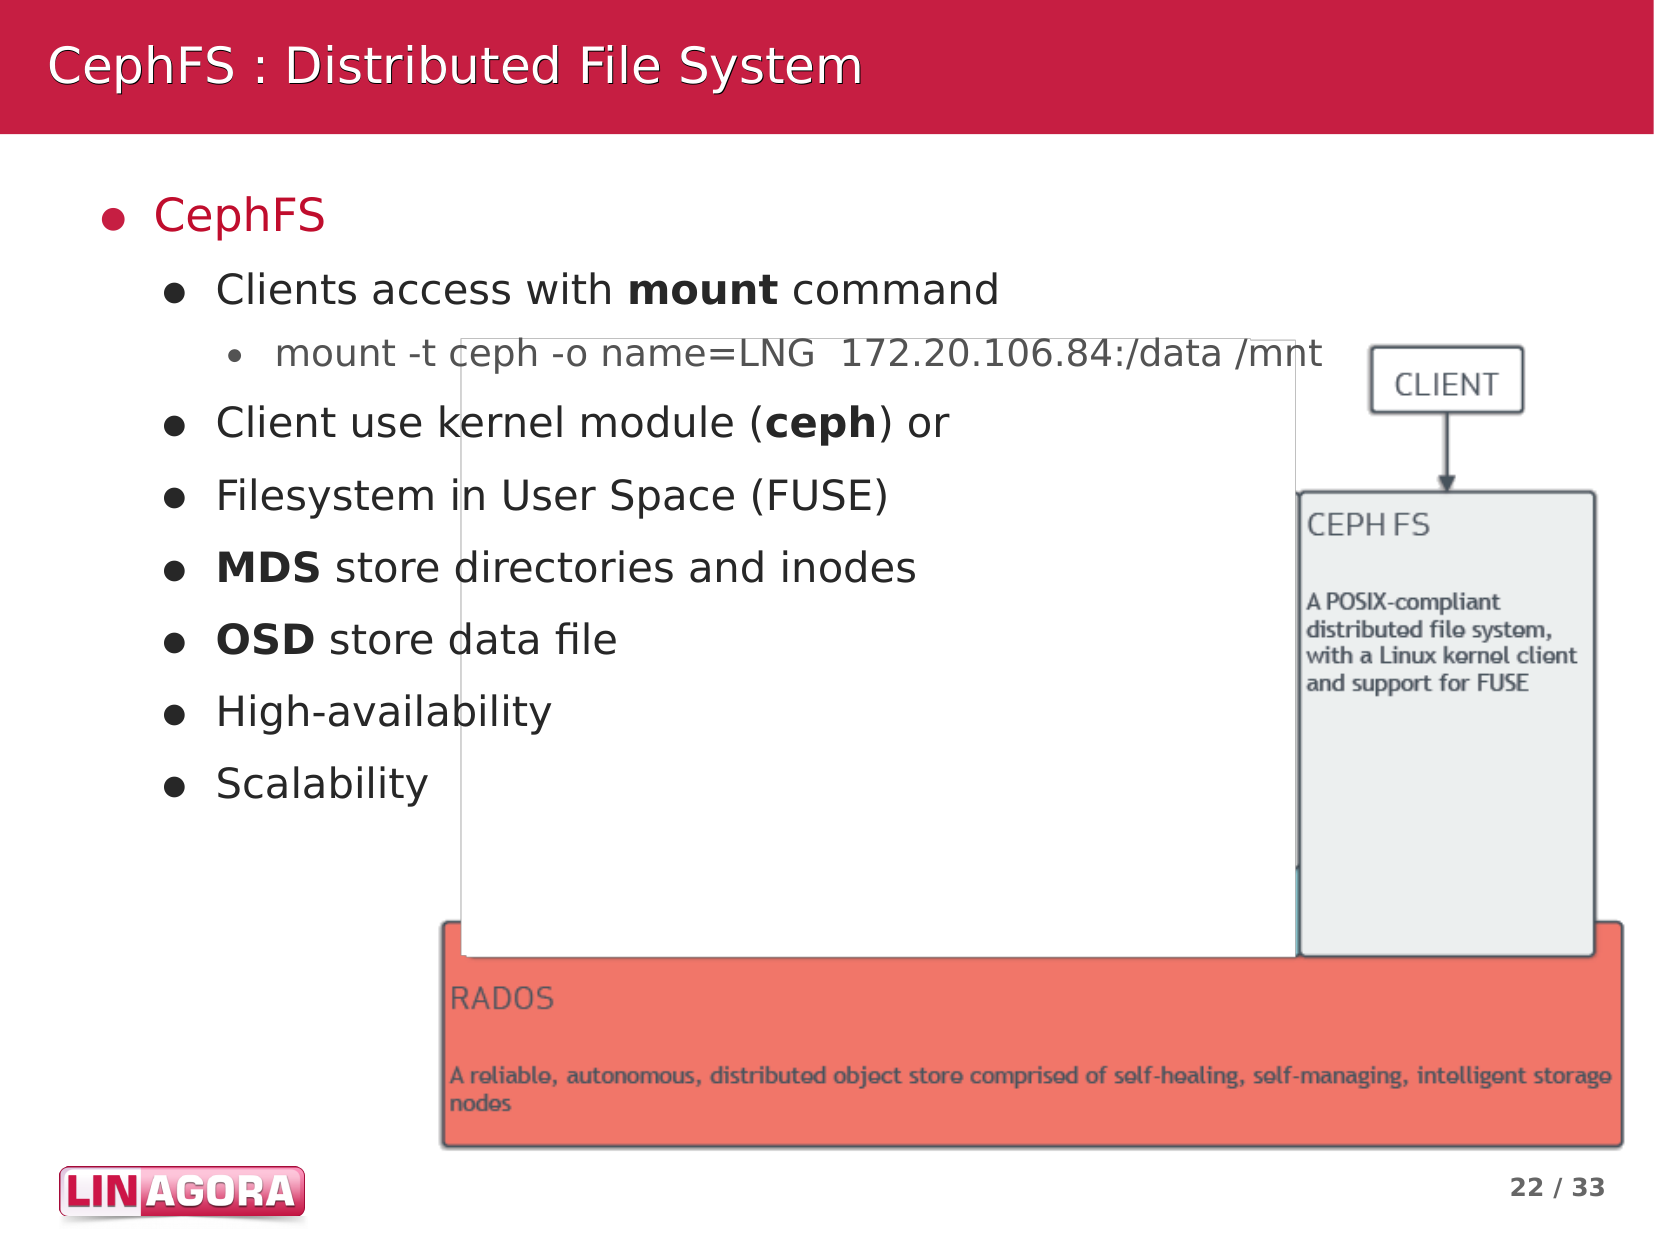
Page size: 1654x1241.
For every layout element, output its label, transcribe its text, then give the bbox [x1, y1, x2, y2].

picture [59, 1166, 308, 1229]
title CephFS : Distributed File System [47, 7, 1624, 126]
list CephFS Clients access with mount command mount -t ceph -o name=LNG 172.20.106.84:/data /mnt Client use kernel module (ceph) or Filesystem in User Space (FUSE) MDS store directories and inodes OSD store data file High-availability Scalability [82, 188, 1571, 1111]
picture [437, 318, 1642, 1158]
